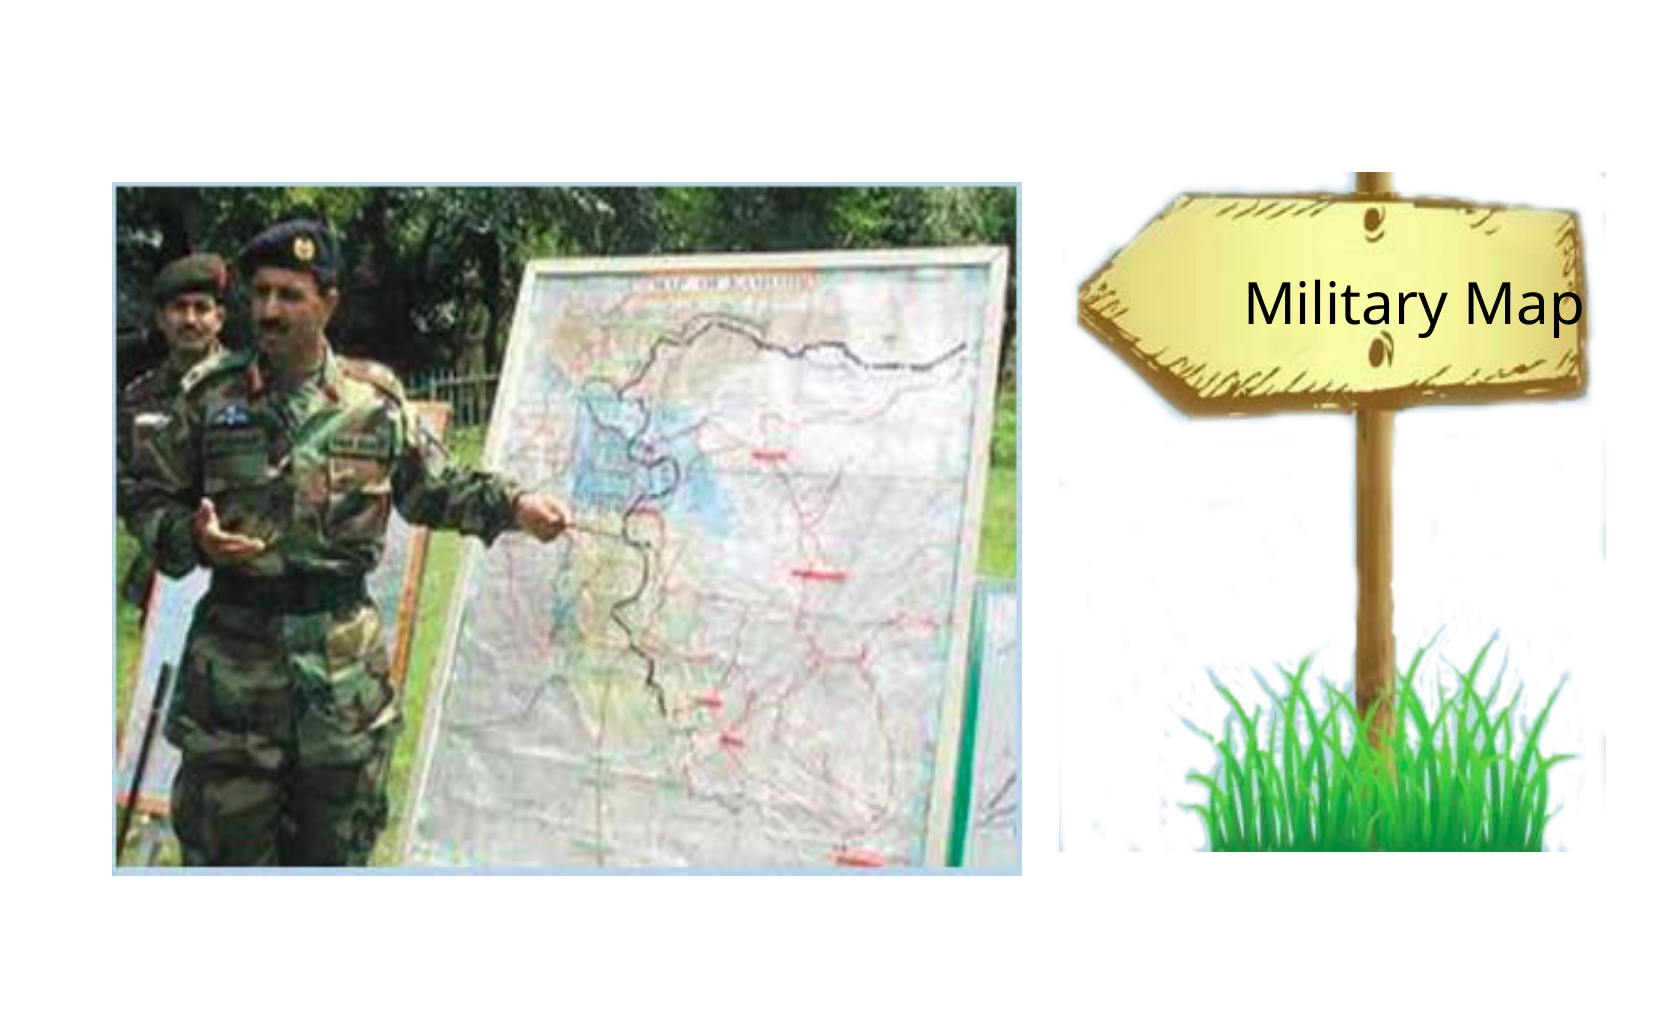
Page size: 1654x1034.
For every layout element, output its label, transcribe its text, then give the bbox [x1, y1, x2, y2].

picture [112, 182, 1022, 876]
text_box Military Map [1228, 255, 1526, 343]
picture [1058, 171, 1607, 853]
